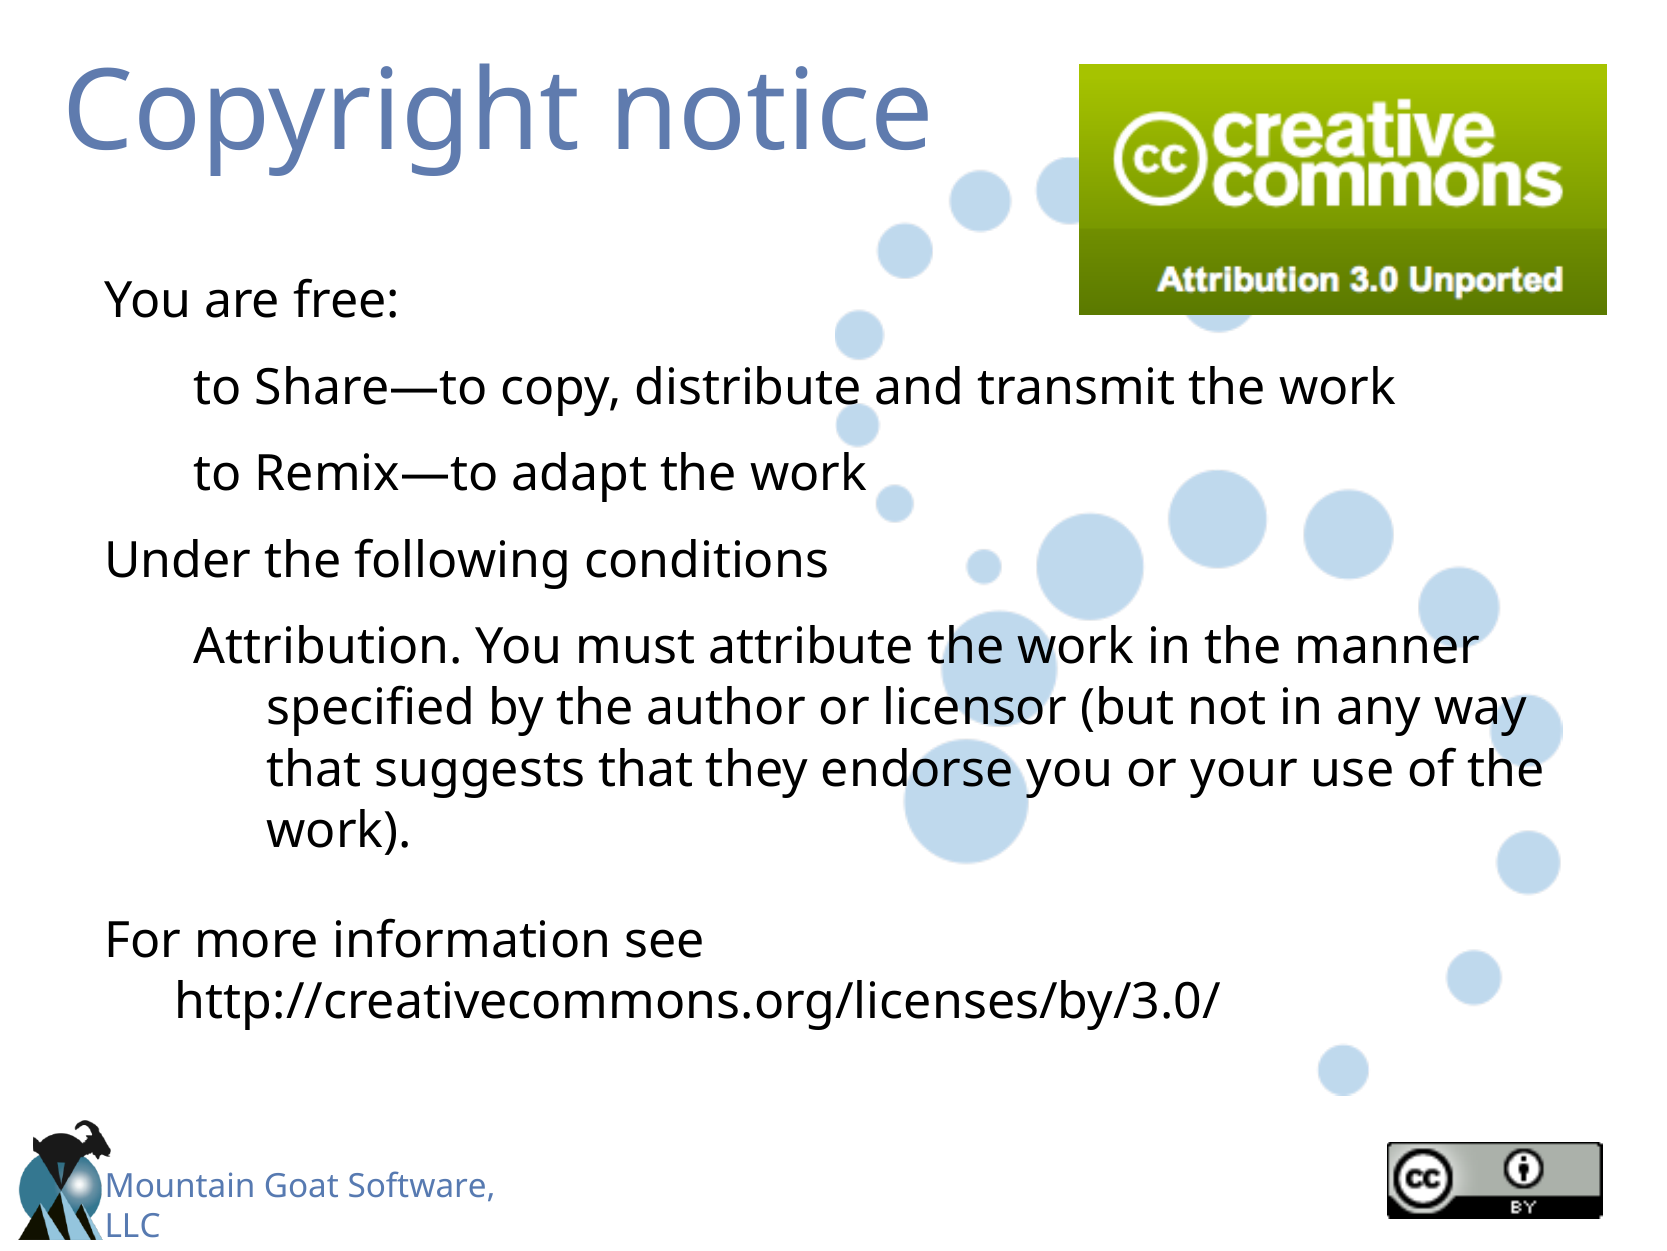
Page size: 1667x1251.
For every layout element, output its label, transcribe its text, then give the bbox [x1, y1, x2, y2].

list You are free: to Share―to copy, distribute and transmit the work to Remix―to adapt the work Under the following conditions Attribution. You must attribute the work in the manner specified by the author or licensor (but not in any way that suggests that they endorse you or your use of the work). For more information see http://creativecommons.org/licenses/by/3.0/ [56, 262, 1609, 1183]
picture [18, 1120, 111, 1240]
picture [835, 64, 1607, 315]
picture [1387, 1183, 1603, 1219]
title Copyright notice [56, 18, 1609, 194]
